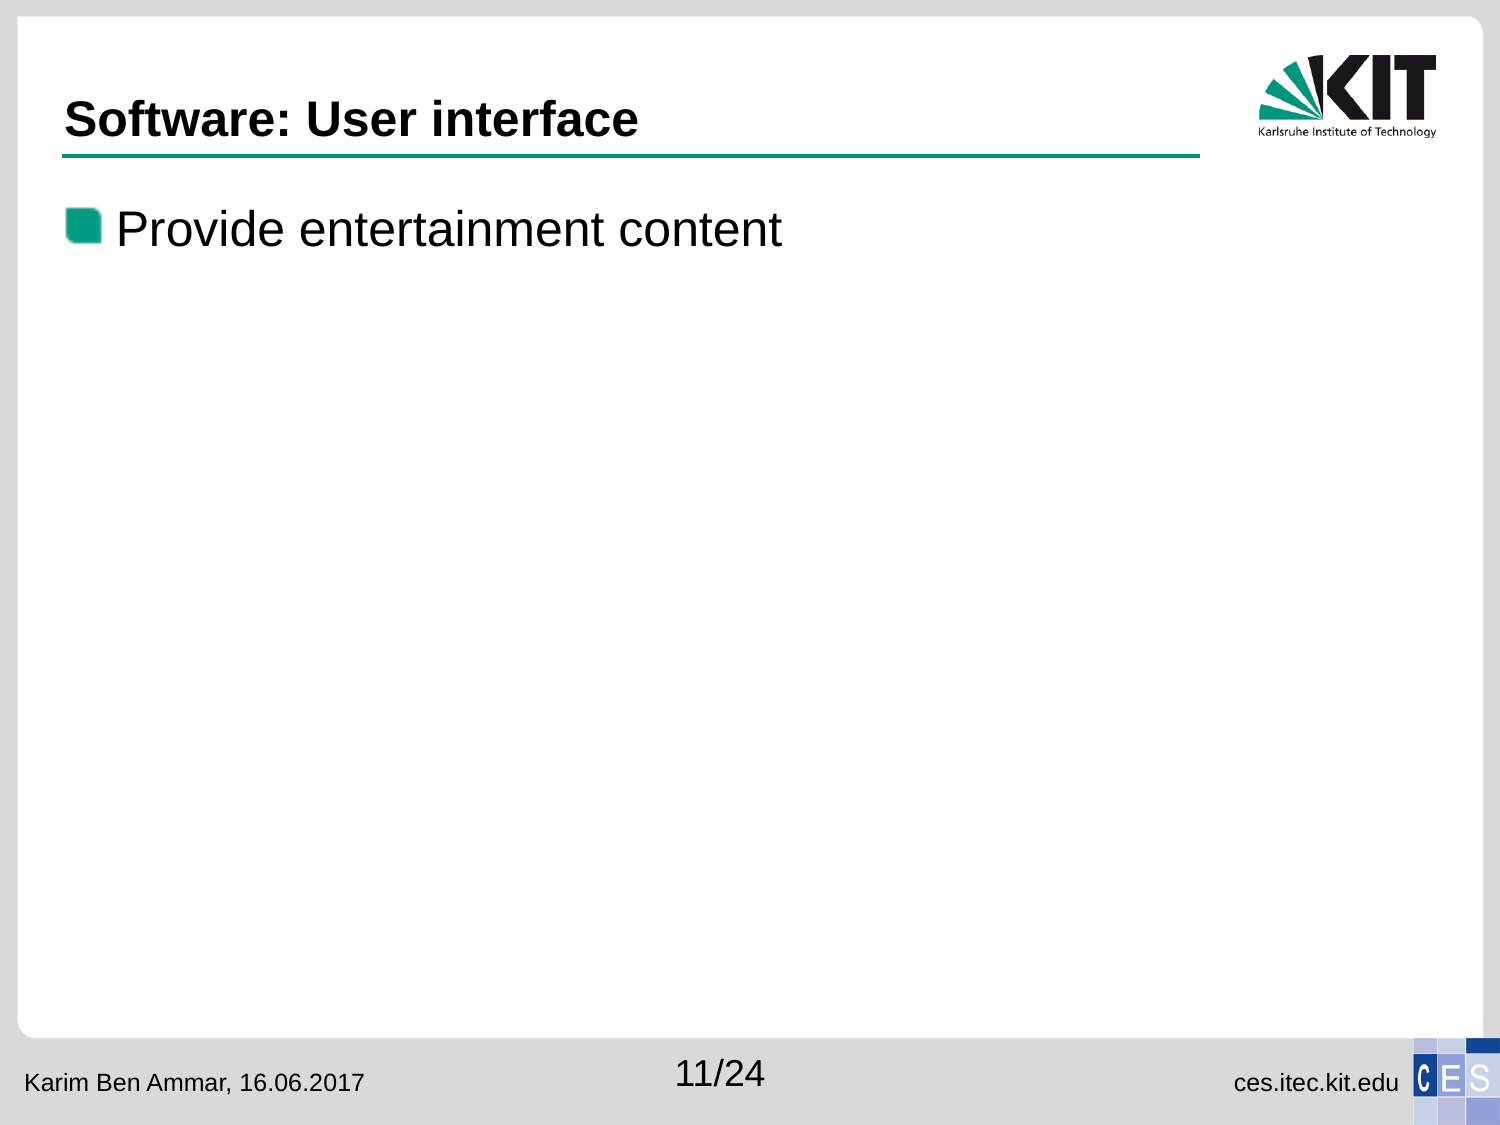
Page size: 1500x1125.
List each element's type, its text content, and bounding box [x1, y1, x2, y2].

text_box 11/24 [659, 1045, 783, 1117]
title Software: User interface [64, 54, 1198, 147]
picture [0, 0, 1500, 1125]
list Provide entertainment content [64, 196, 1426, 1000]
